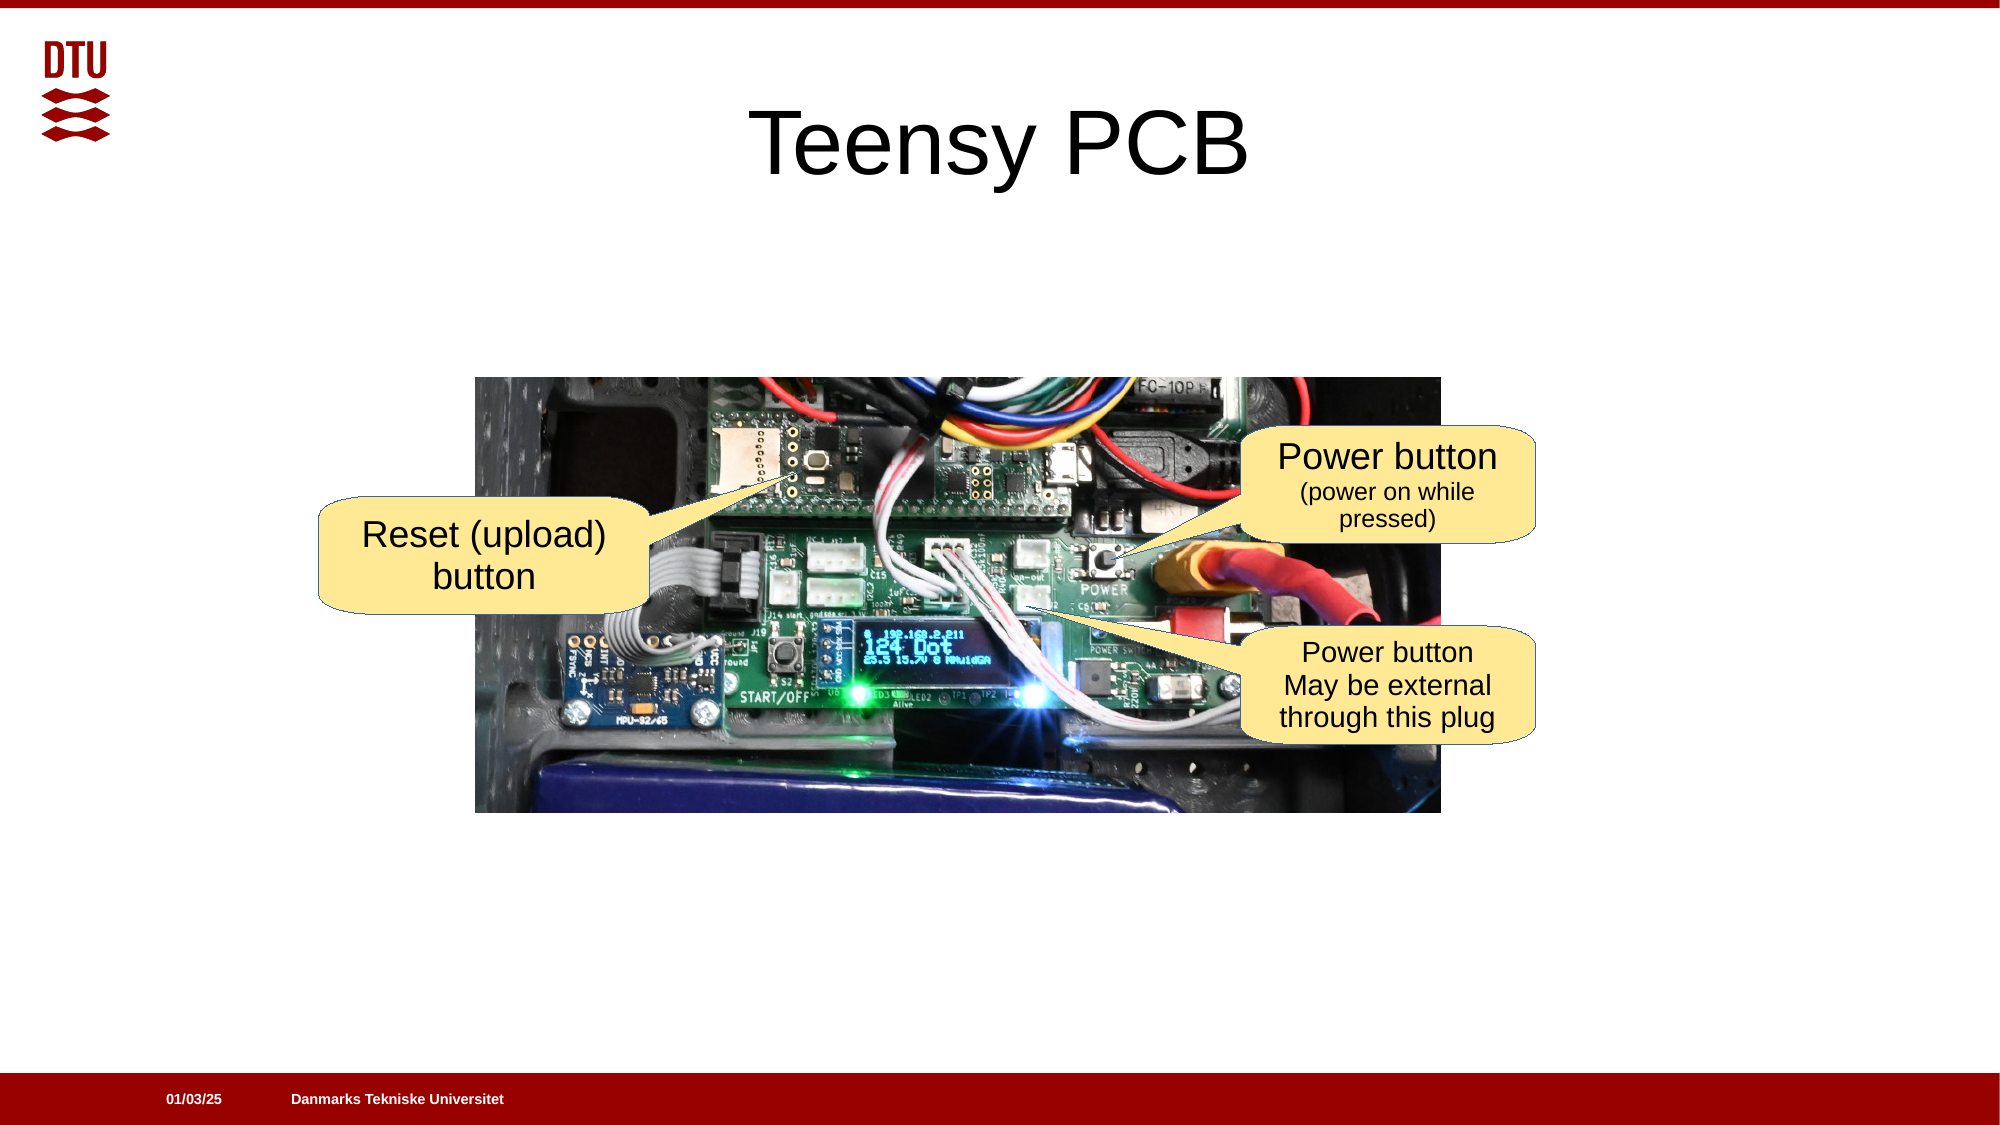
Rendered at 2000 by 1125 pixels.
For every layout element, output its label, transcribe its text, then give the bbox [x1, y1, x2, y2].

picture [475, 377, 1441, 813]
text_box Power button (power on while pressed) [1111, 425, 1536, 560]
title Teensy PCB [99, 48, 1900, 237]
text_box Reset (upload) button [318, 470, 802, 615]
text_box Power button May be external through this plug [1026, 606, 1536, 745]
